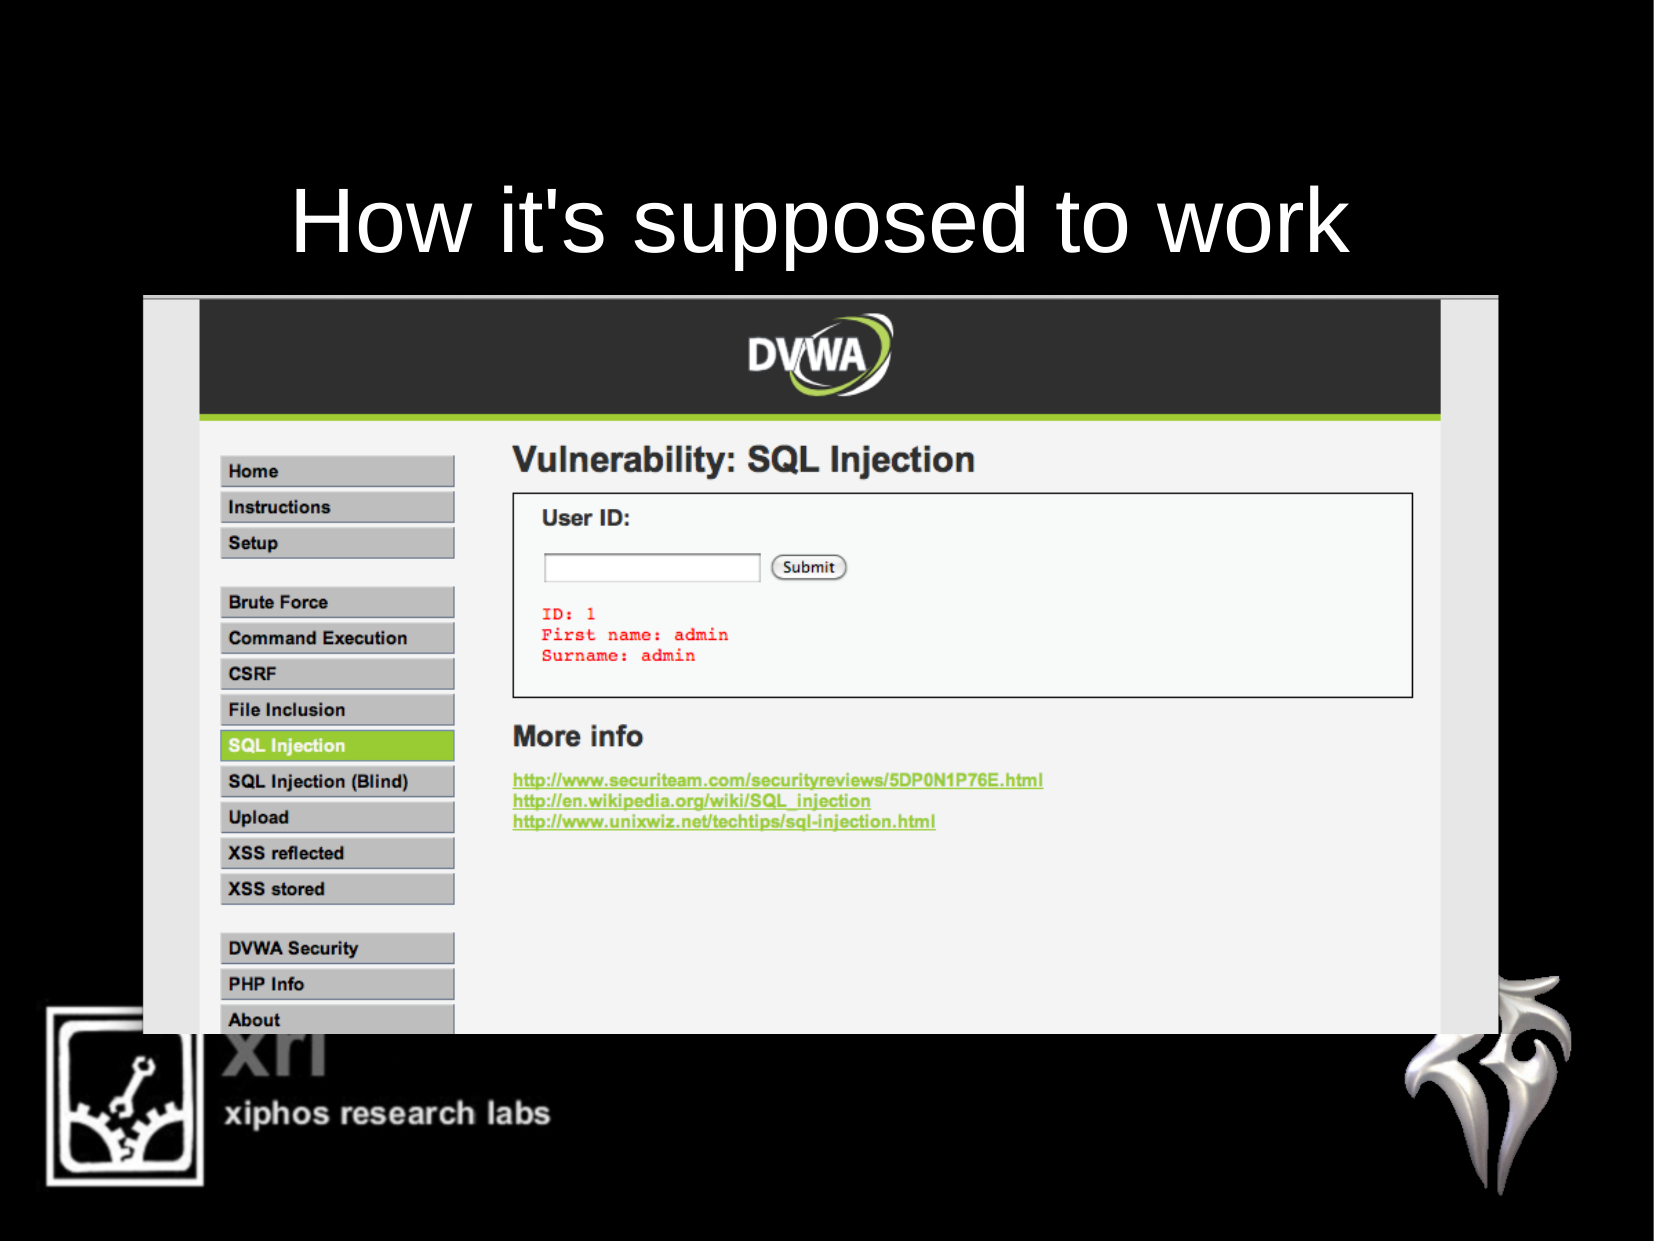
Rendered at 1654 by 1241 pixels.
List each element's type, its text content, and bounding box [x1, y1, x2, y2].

picture [0, 0, 1654, 1241]
title How it's supposed to work [135, 117, 1506, 295]
